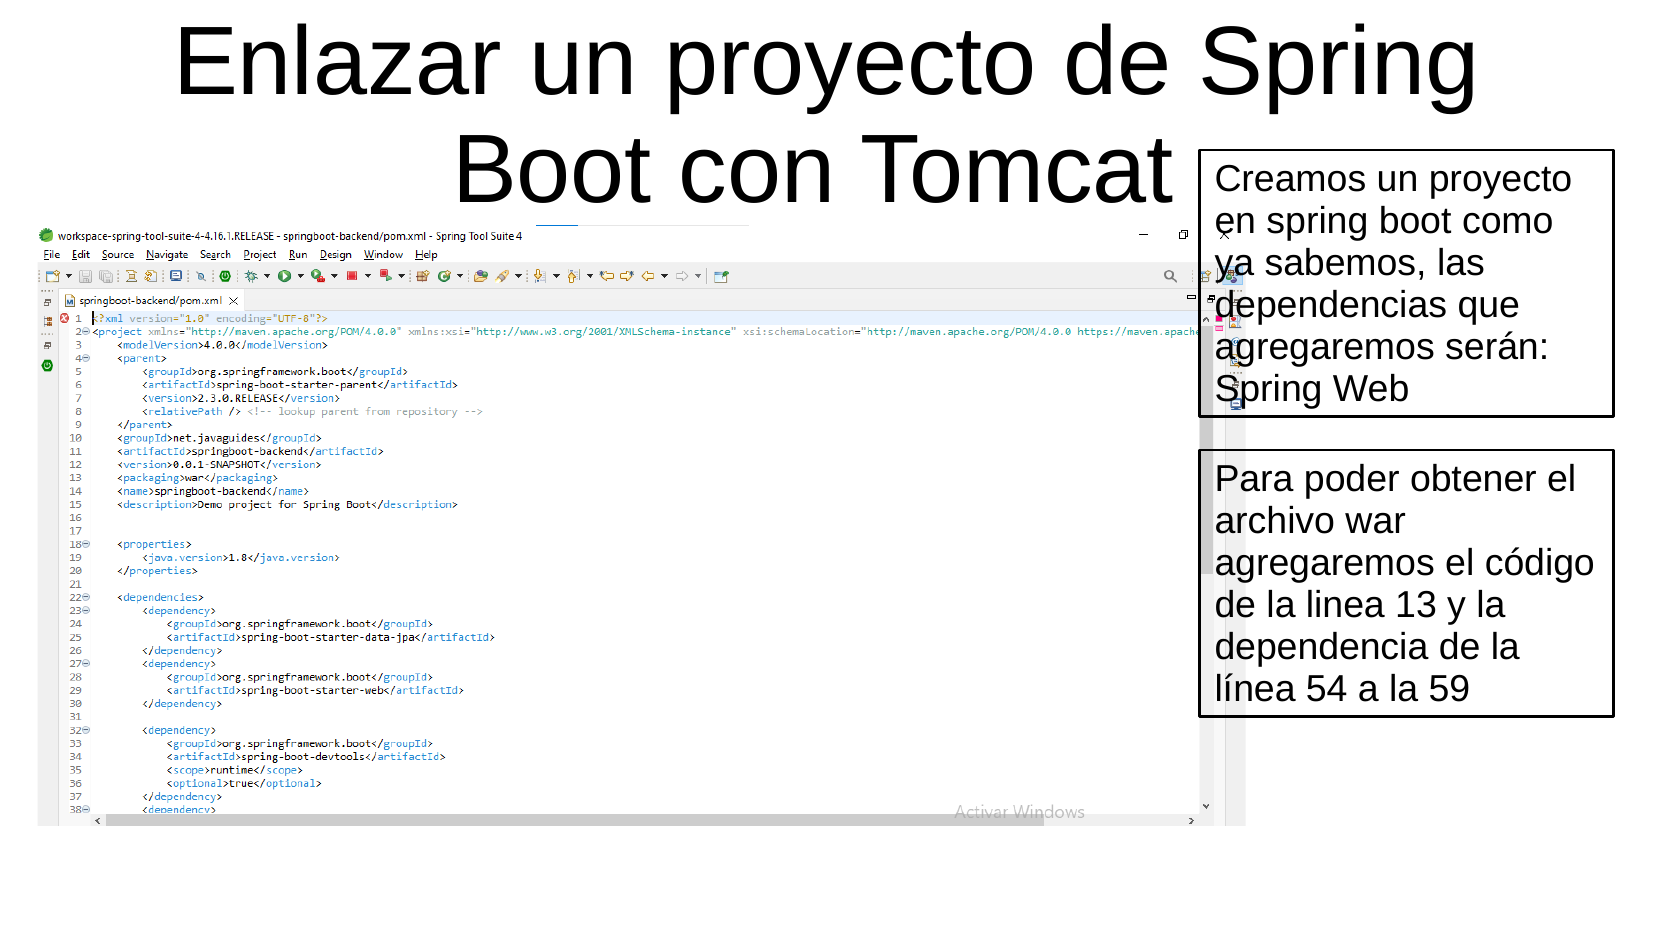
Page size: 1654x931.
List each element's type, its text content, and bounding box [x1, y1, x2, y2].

picture [37, 225, 1246, 826]
text_box Para poder obtener el archivo war agregaremos el código de la linea 13 y la dependencia de la línea 54 a la 59 [1199, 450, 1614, 717]
text_box Creamos un proyecto en spring boot como ya sabemos, las dependencias que agregaremos serán: Spring Web [1199, 150, 1614, 417]
title Enlazar un proyecto de Spring Boot con Tomcat [82, 6, 1571, 224]
